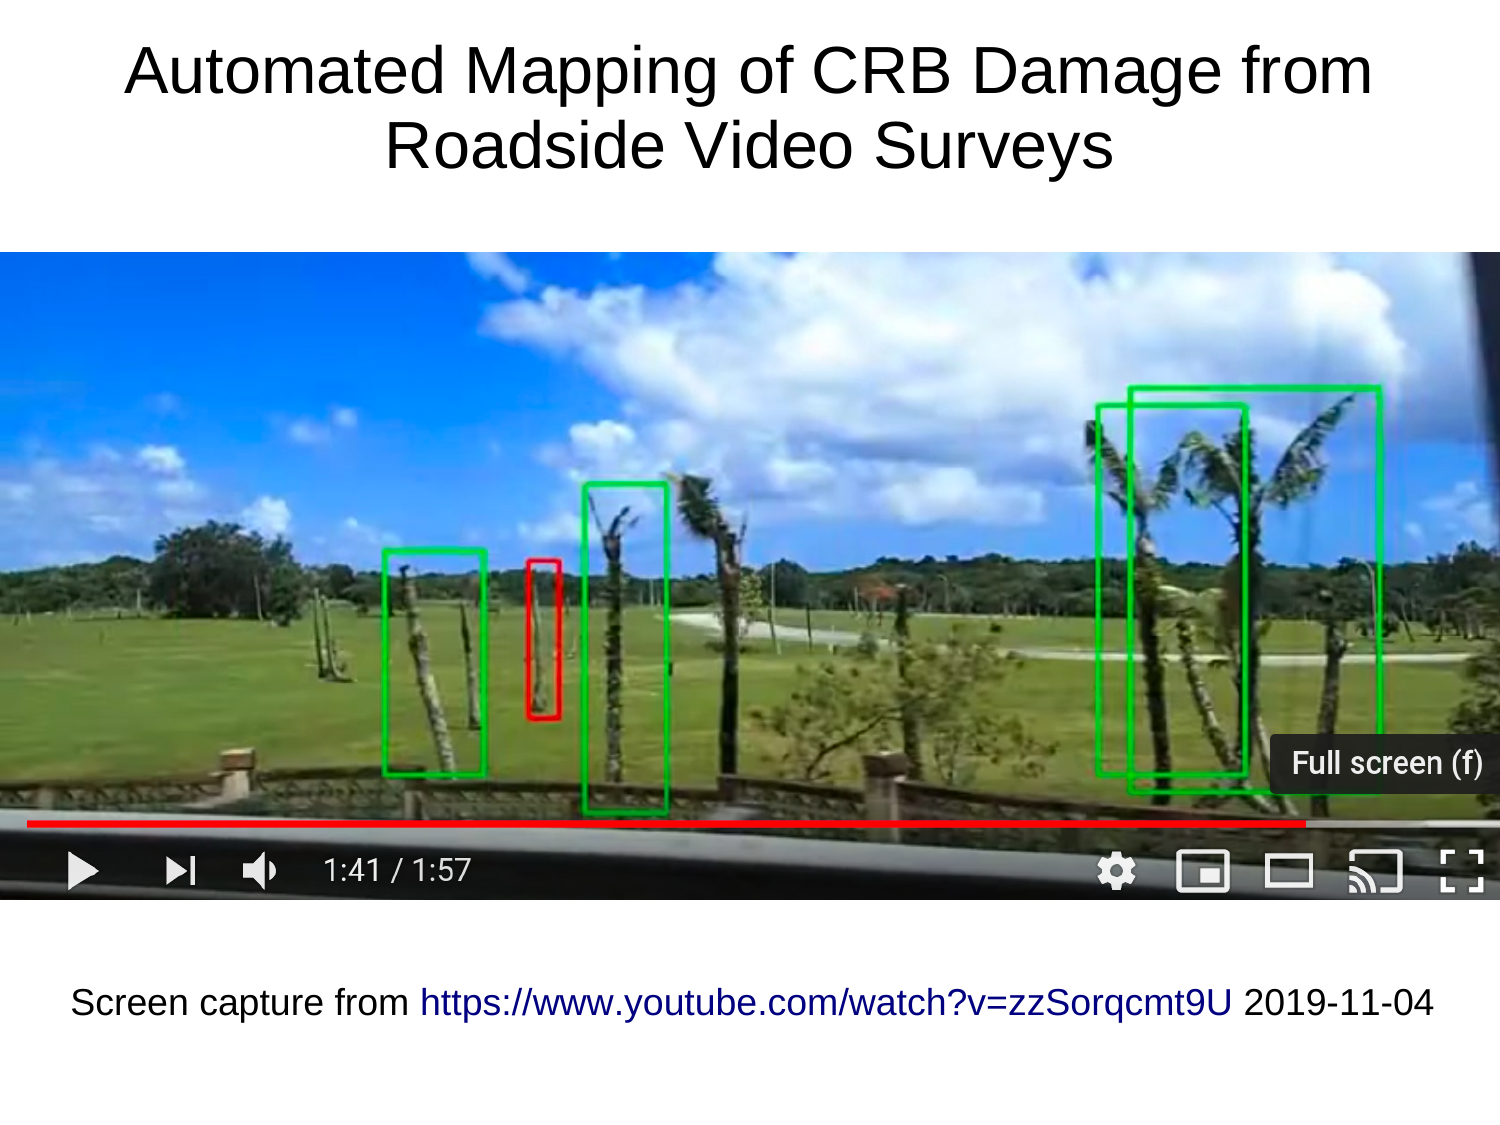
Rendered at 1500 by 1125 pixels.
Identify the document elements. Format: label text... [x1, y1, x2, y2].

text_box Screen capture from https://www.youtube.com/watch?v=zzSorqcmt9U 2019-11-04 [55, 975, 1445, 1035]
title Automated Mapping of CRB Damage from Roadside Video Surveys [75, 15, 1425, 203]
picture [0, 252, 1500, 901]
